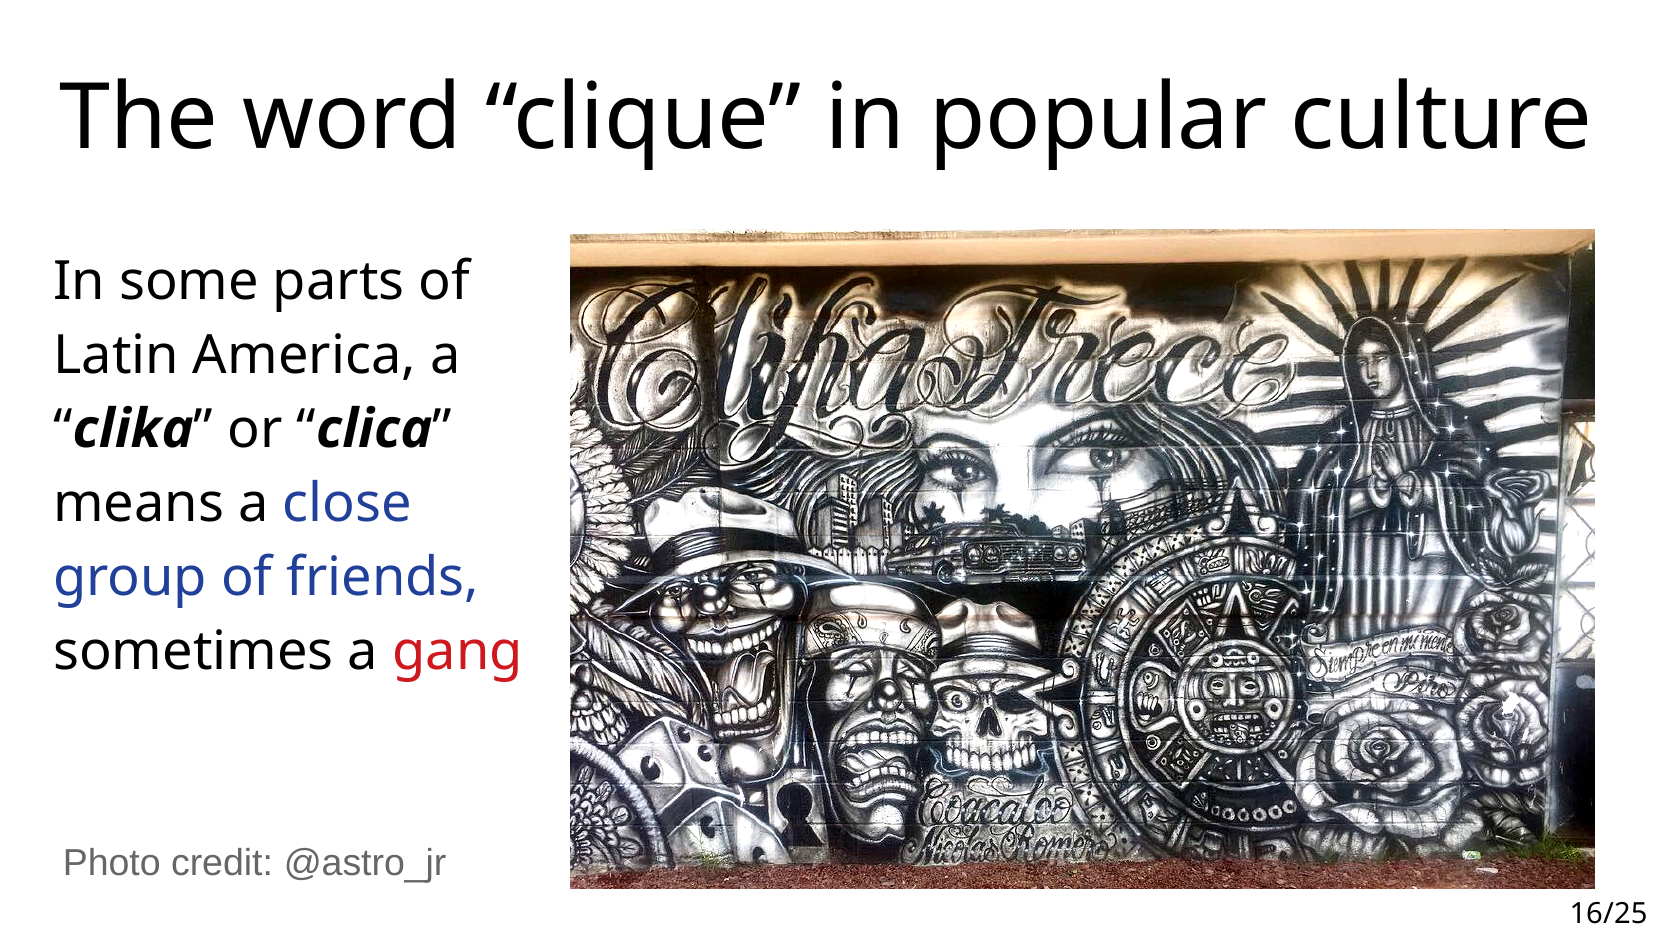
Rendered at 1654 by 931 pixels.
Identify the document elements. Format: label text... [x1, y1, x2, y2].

list In some parts of Latin America, a “clika” or “clica” means a close group of friends, sometimes a gang [53, 241, 541, 833]
text_box Photo credit: @astro_jr [48, 833, 544, 891]
title The word “clique” in popular culture [0, 1, 1654, 226]
picture [570, 229, 1595, 889]
